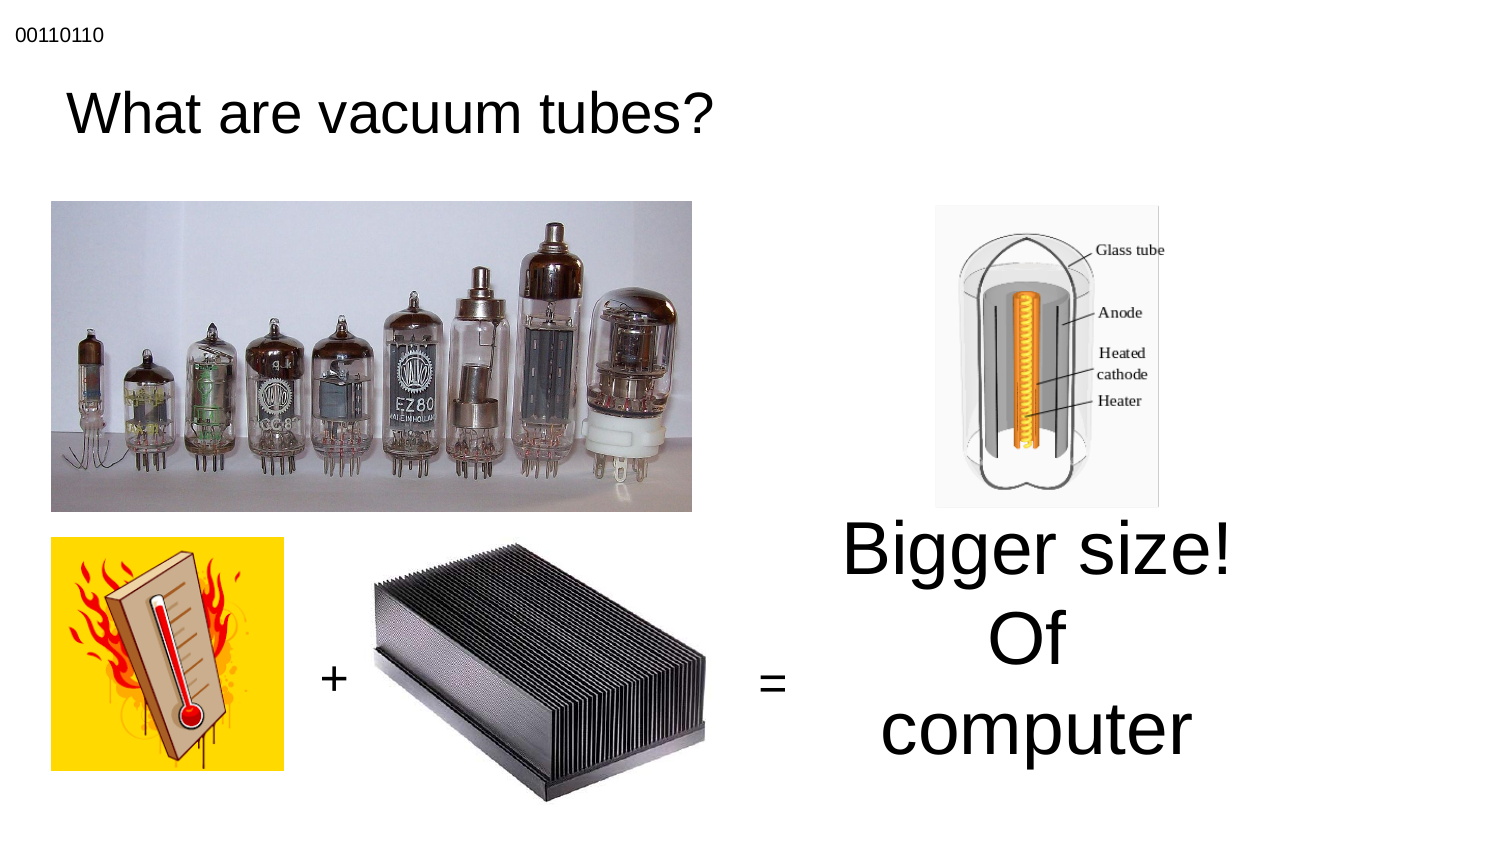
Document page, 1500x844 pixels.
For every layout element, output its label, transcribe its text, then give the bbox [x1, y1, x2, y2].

text_box = [739, 639, 792, 723]
text_box + [297, 634, 364, 728]
picture [51, 201, 692, 513]
text_box Bigger size! Of computer [792, 484, 1281, 771]
picture [51, 537, 284, 771]
picture [364, 537, 713, 805]
text_box 00110110 [0, 6, 129, 60]
title What are vacuum tubes? [51, 59, 1449, 188]
picture [933, 203, 1167, 510]
